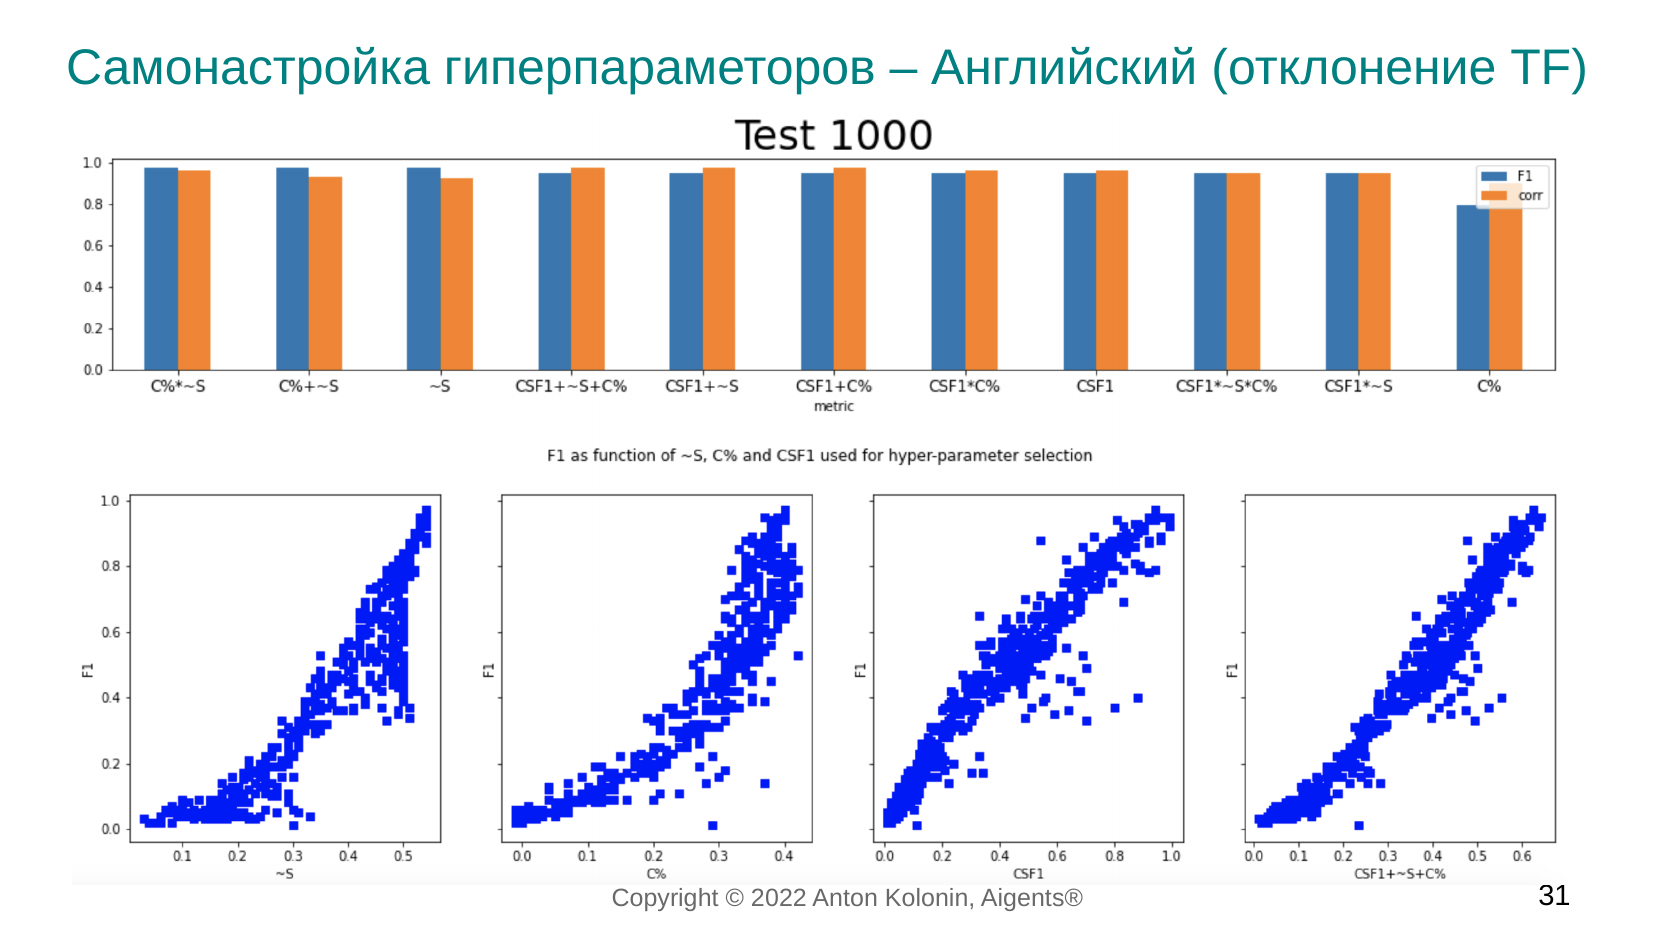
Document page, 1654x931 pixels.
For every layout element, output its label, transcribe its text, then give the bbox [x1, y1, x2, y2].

picture [72, 110, 1569, 886]
text_box Самонаcтройка гиперпараметоров – Английский (отклонение TF) [0, 0, 1630, 135]
